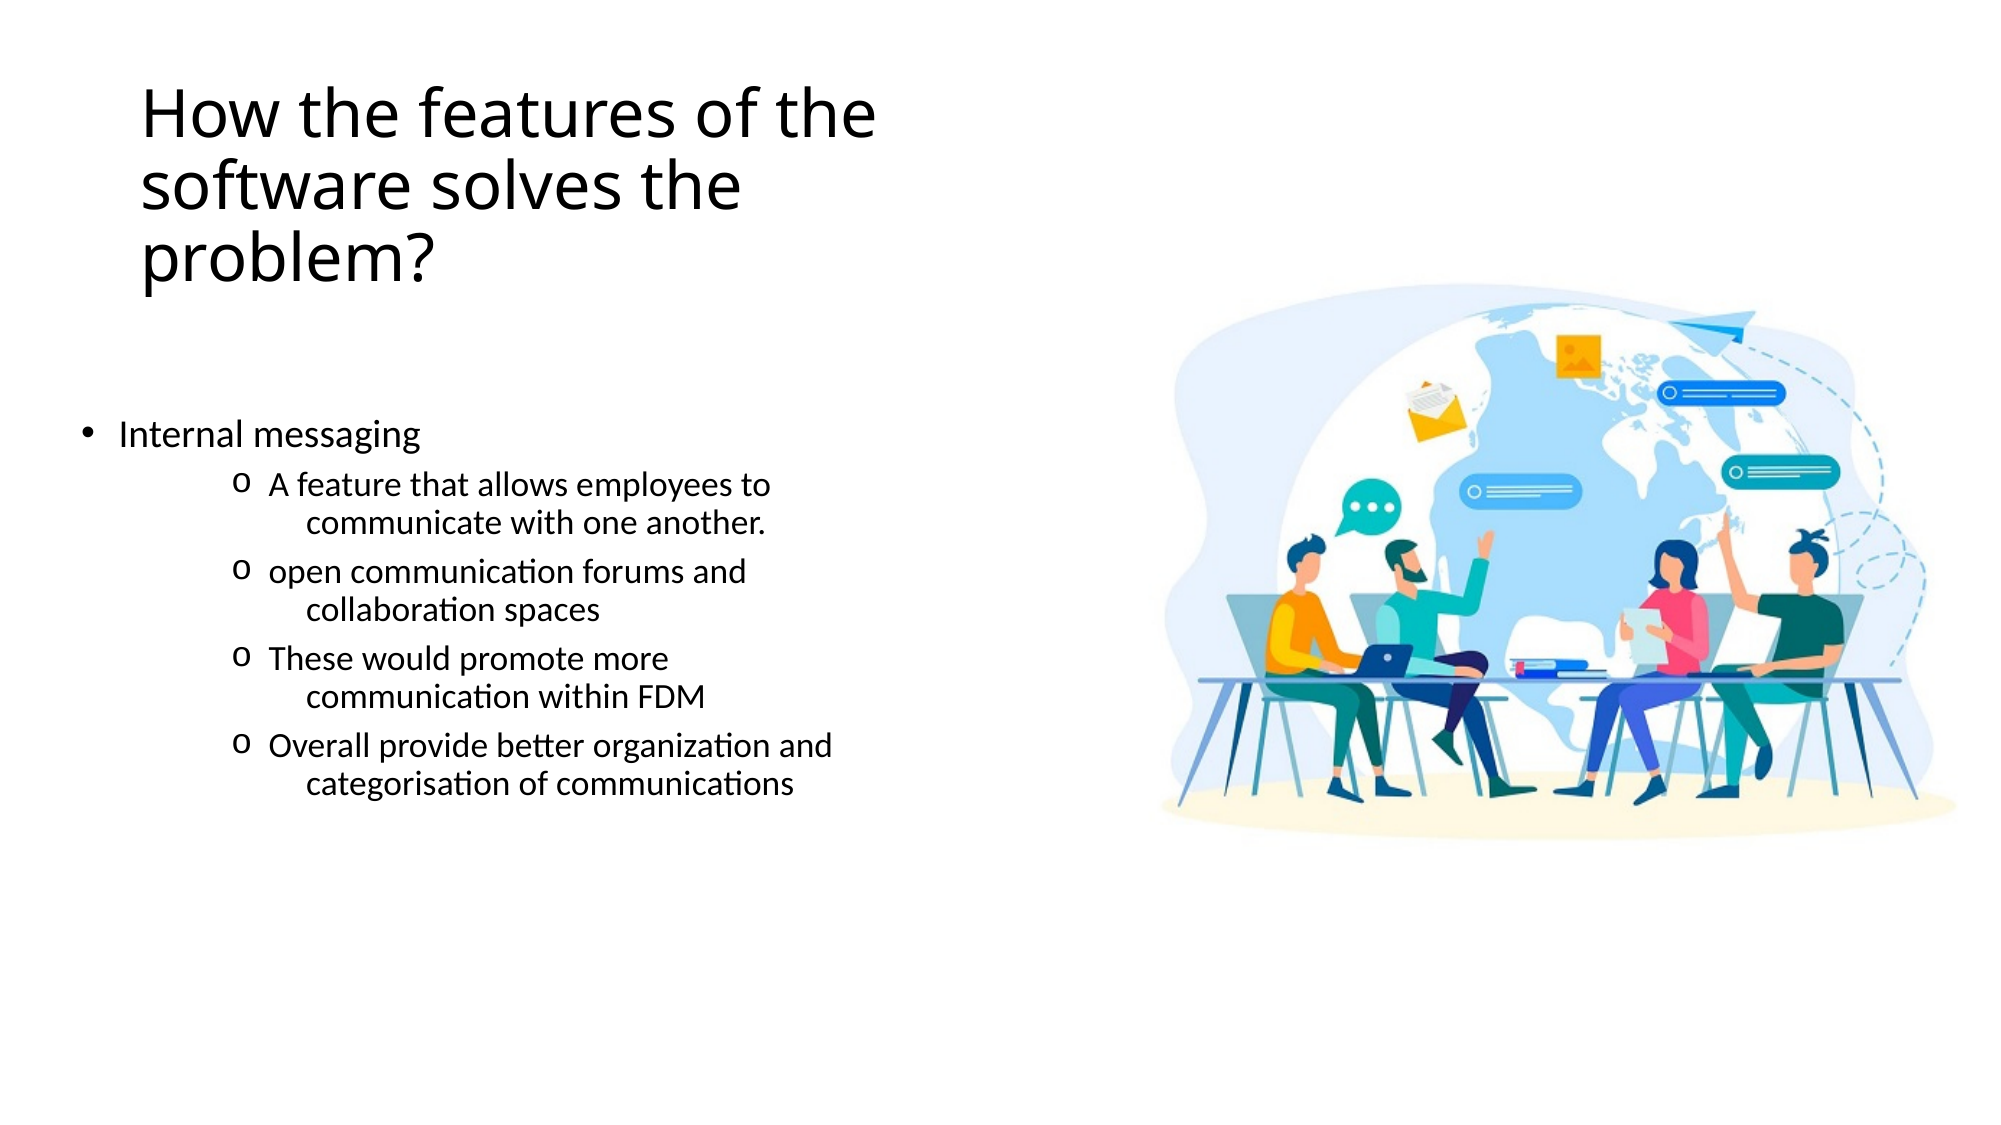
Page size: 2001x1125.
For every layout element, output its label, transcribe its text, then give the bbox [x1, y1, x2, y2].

title How the features of the software solves the problem? [124, 53, 909, 322]
list Internal messaging A feature that allows employees to communicate with one another. open communication forums and collaboration spaces These would promote more communication within FDM Overall provide better organization and categorisation of communications [66, 405, 858, 1088]
picture [1126, 249, 1992, 875]
